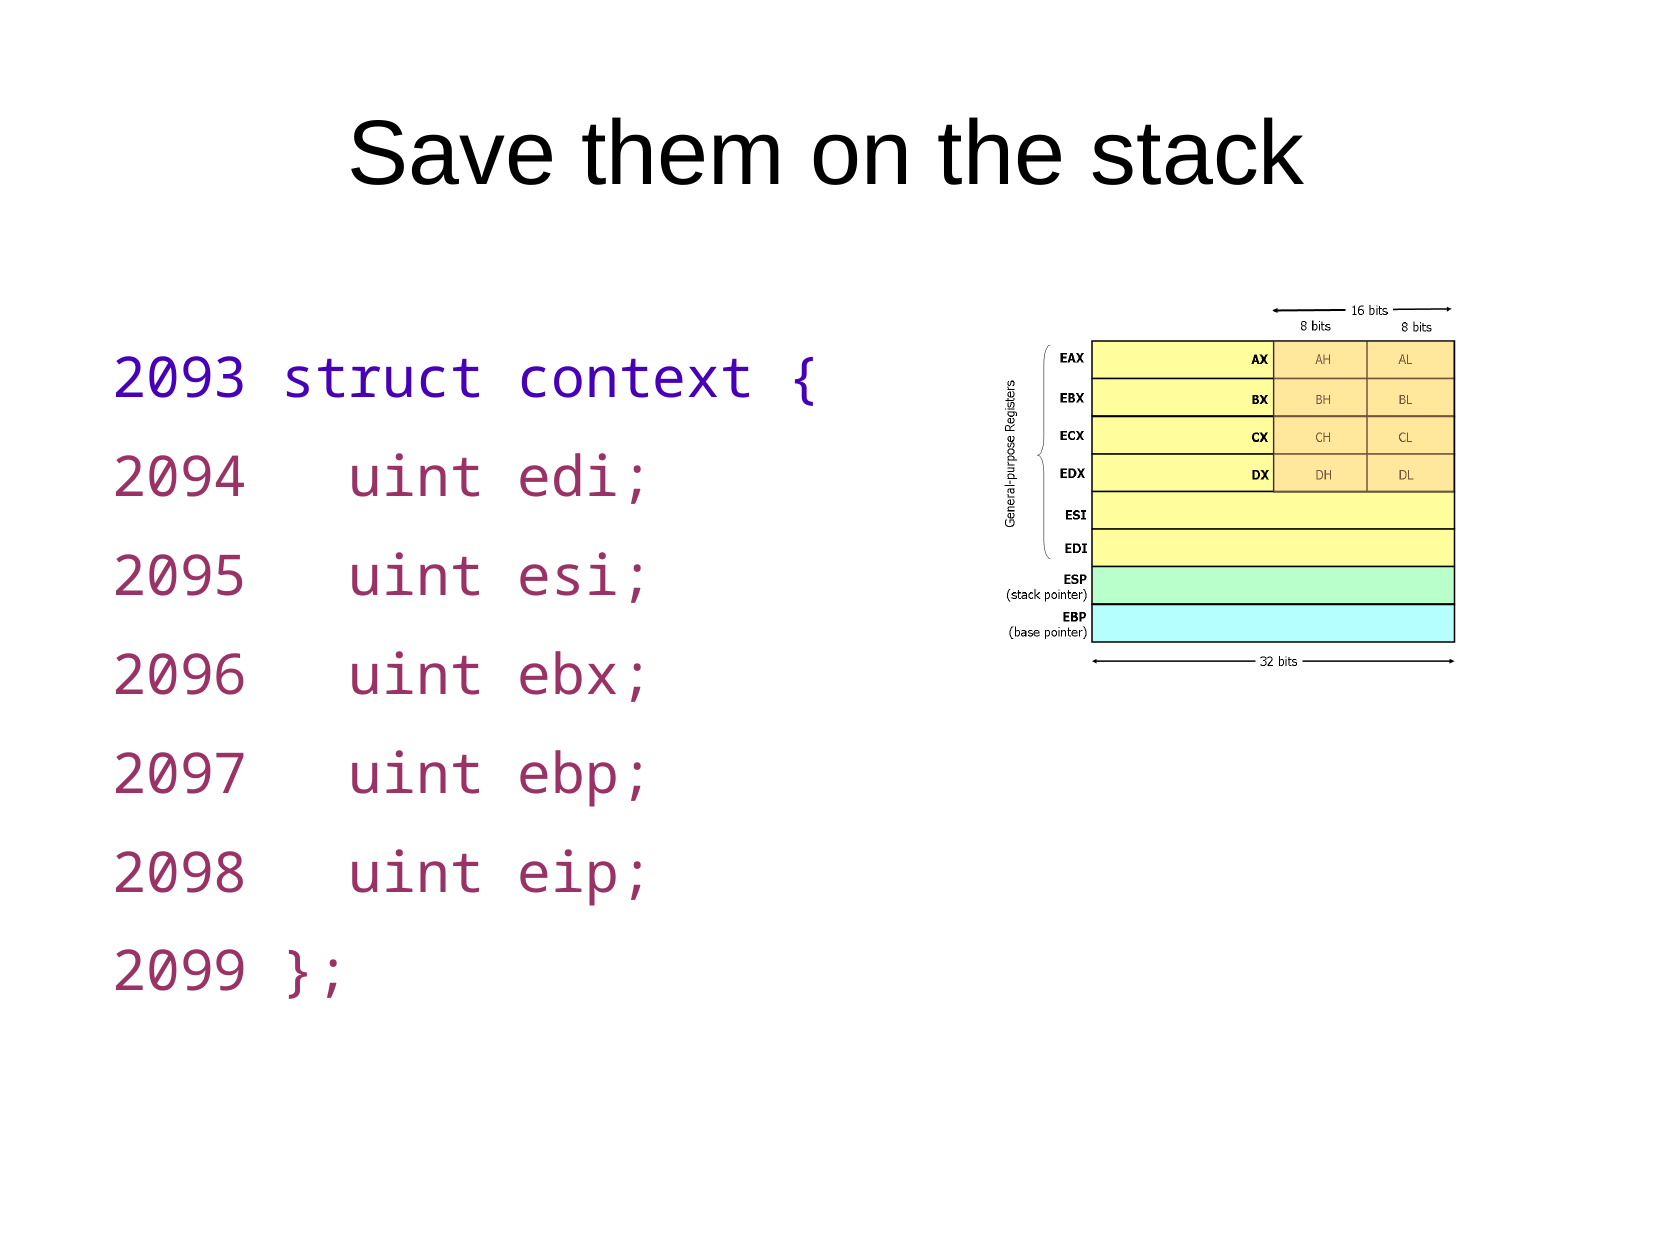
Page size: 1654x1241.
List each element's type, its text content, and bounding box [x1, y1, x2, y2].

list 2093 struct context { 2094 uint edi; 2095 uint esi; 2096 uint ebx; 2097 uint ebp; 2098 uint eip; 2099 }; [112, 337, 839, 1057]
title Save them on the stack [82, 49, 1571, 257]
picture [975, 299, 1475, 675]
